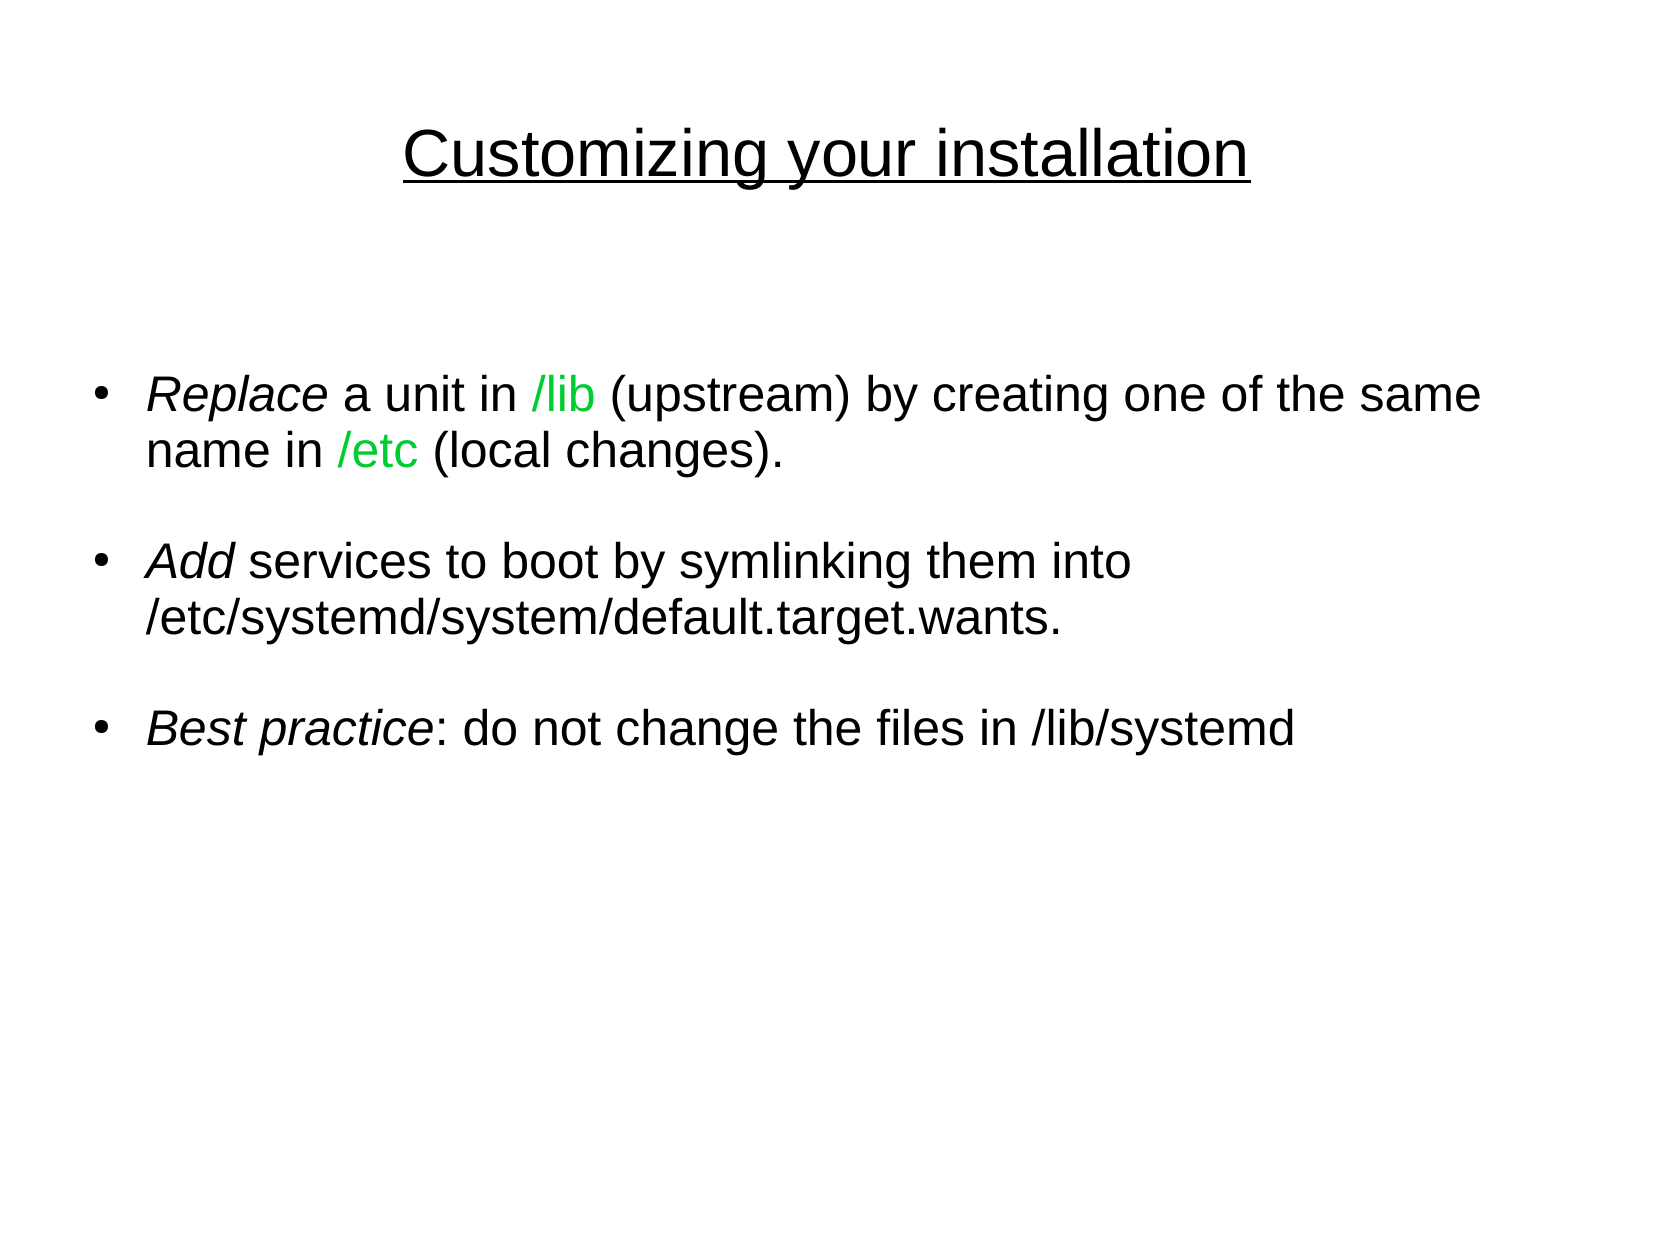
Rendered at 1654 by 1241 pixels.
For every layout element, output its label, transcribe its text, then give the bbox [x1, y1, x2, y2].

list Replace a unit in /lib (upstream) by creating one of the same name in /etc (local changes). Add services to boot by symlinking them into /etc/systemd/system/default.target.wants. Best practice: do not change the files in /lib/systemd [75, 290, 1576, 1171]
title Customizing your installation [82, 49, 1571, 257]
